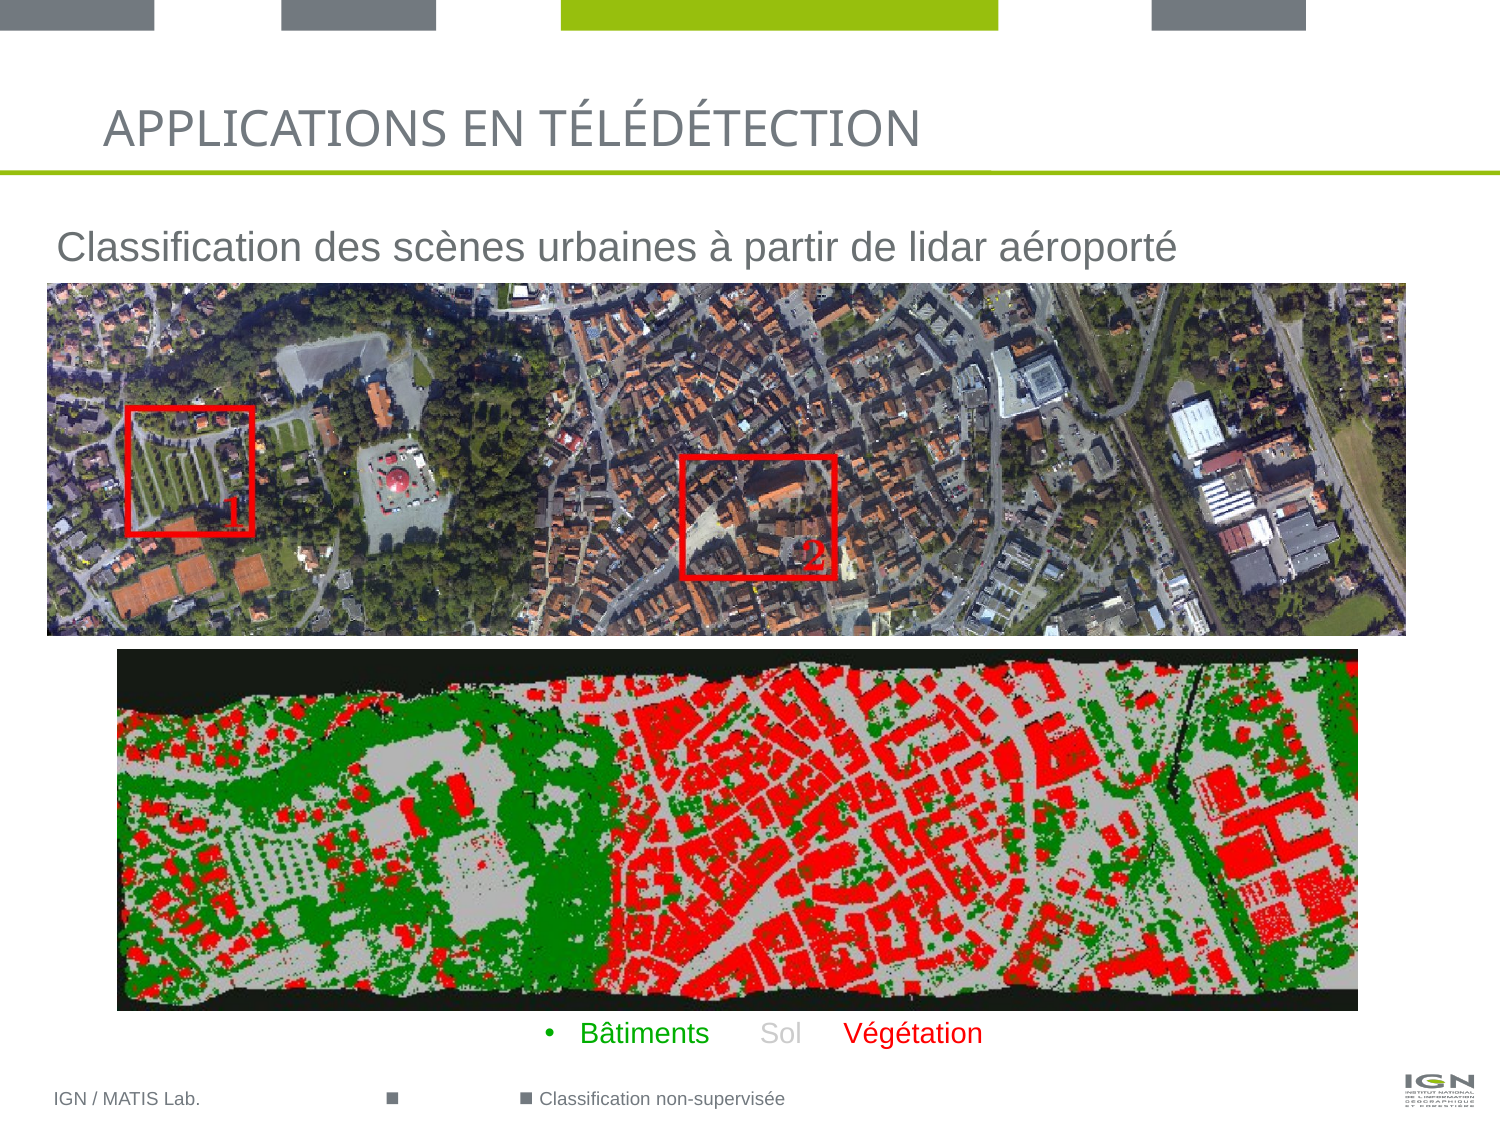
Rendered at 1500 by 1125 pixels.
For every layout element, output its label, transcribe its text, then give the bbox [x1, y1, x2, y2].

text_box Classification non-supervisée [524, 1067, 875, 1125]
text_box Bâtiments Sol Végétation [496, 1010, 1057, 1125]
text_box APPLICATIONS EN TÉLÉDÉTECTION [53, 80, 1425, 173]
text_box Classification des scènes urbaines à partir de lidar aéroporté [6, 212, 1500, 337]
picture [1404, 1074, 1475, 1108]
picture [117, 649, 1358, 1011]
text_box IGN / MATIS Lab. [39, 1067, 360, 1125]
picture [47, 283, 1406, 636]
